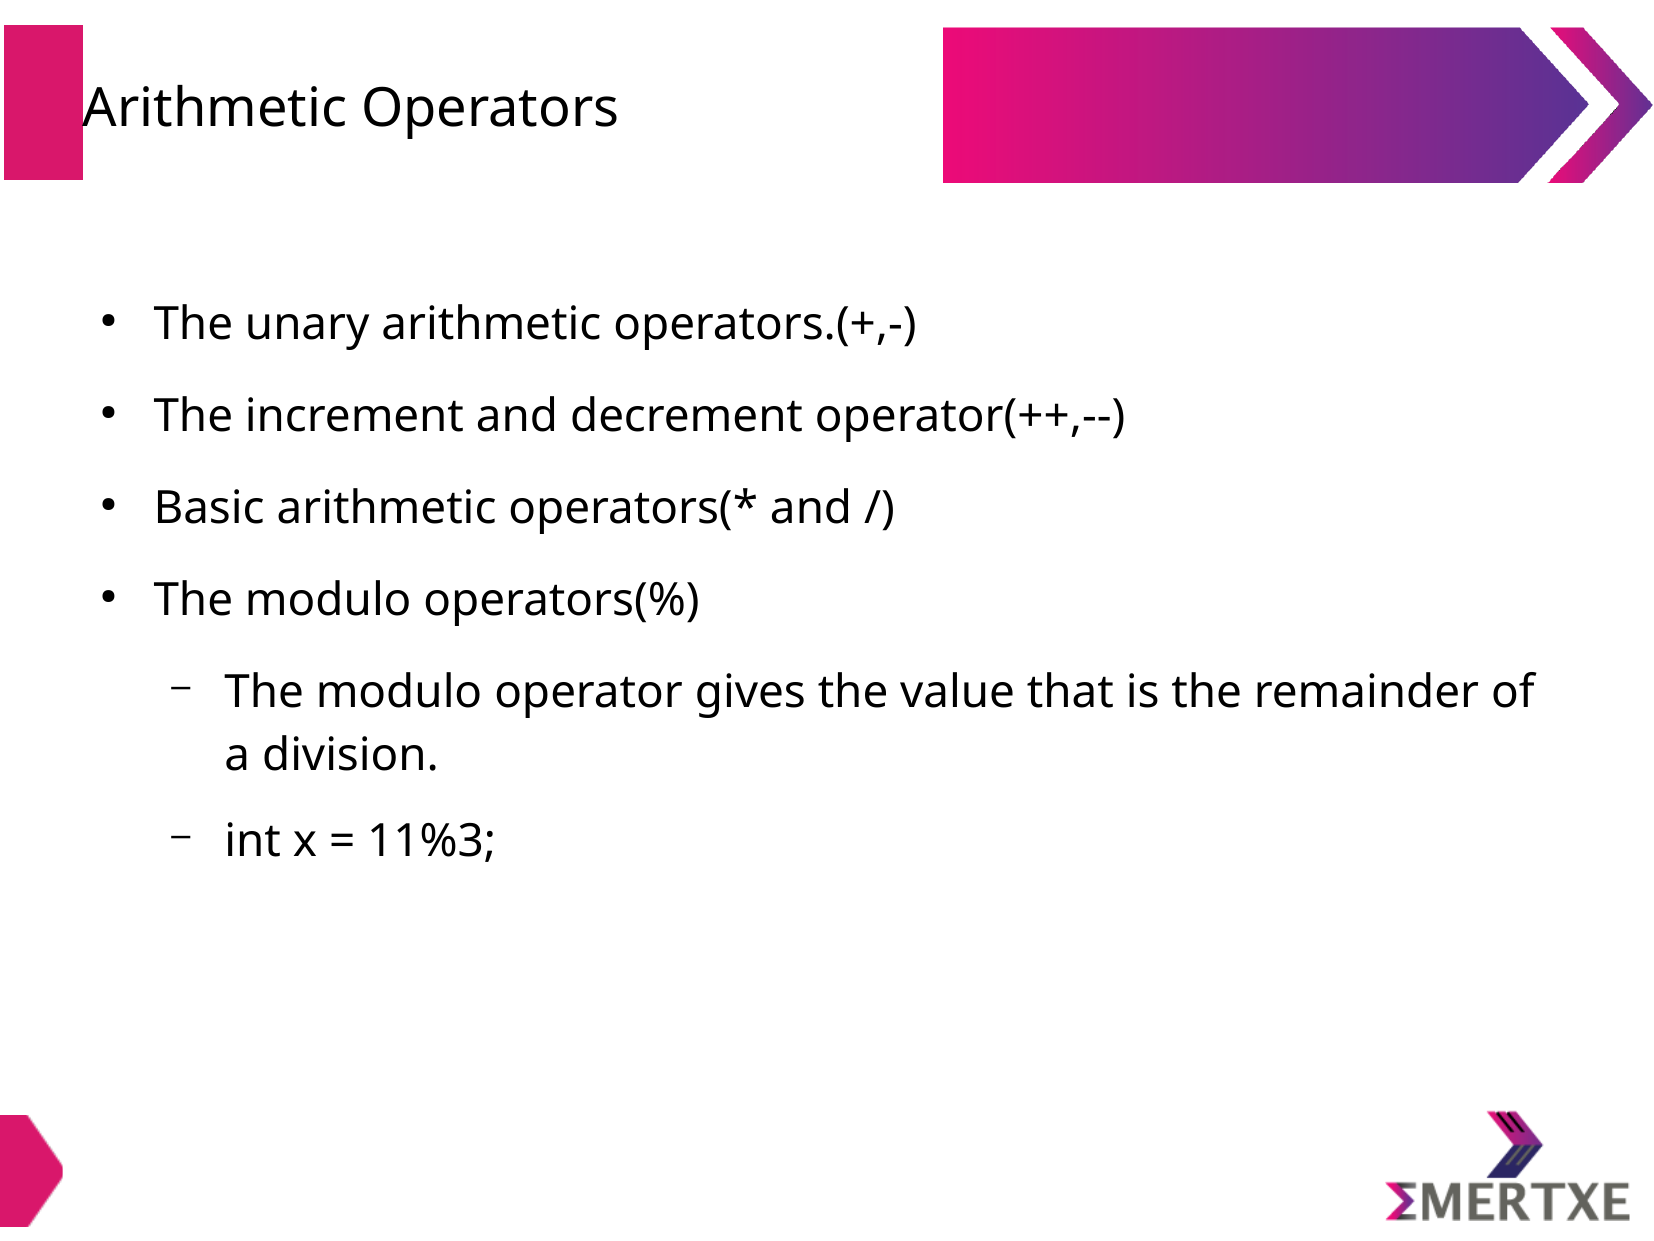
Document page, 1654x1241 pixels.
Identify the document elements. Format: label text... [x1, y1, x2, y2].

list The unary arithmetic operators.(+,-) The increment and decrement operator(++,--) Basic arithmetic operators(* and /) The modulo operators(%) The modulo operator gives the value that is the remainder of a division. int x = 11%3; [82, 290, 1571, 1010]
picture [1385, 1107, 1631, 1221]
title Arithmetic Operators [82, 2, 1571, 210]
picture [1571, 27, 1653, 183]
